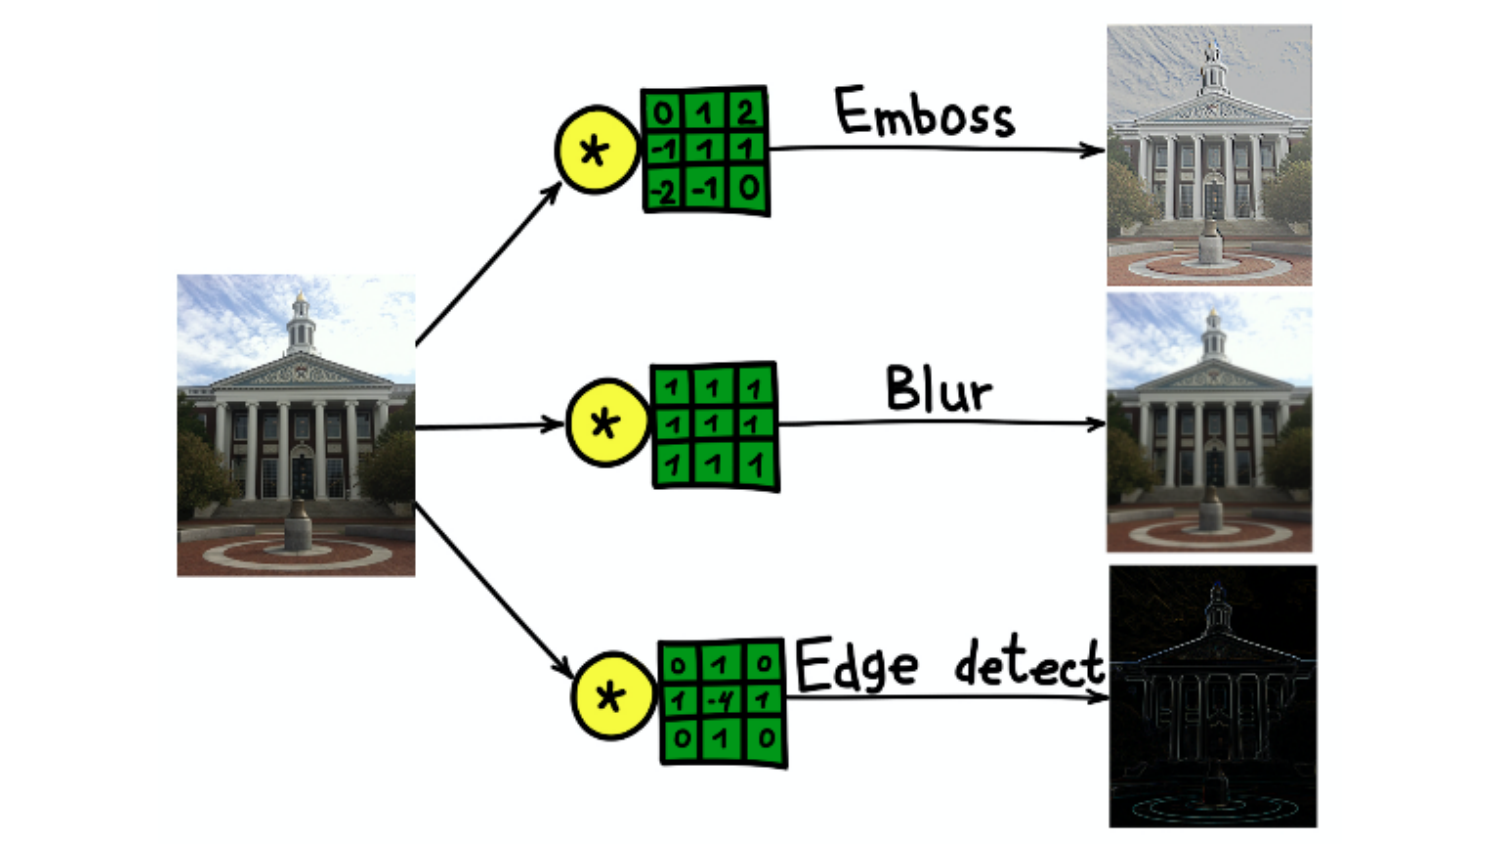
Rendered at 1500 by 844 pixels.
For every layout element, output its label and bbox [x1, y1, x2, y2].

picture [158, 0, 1342, 844]
